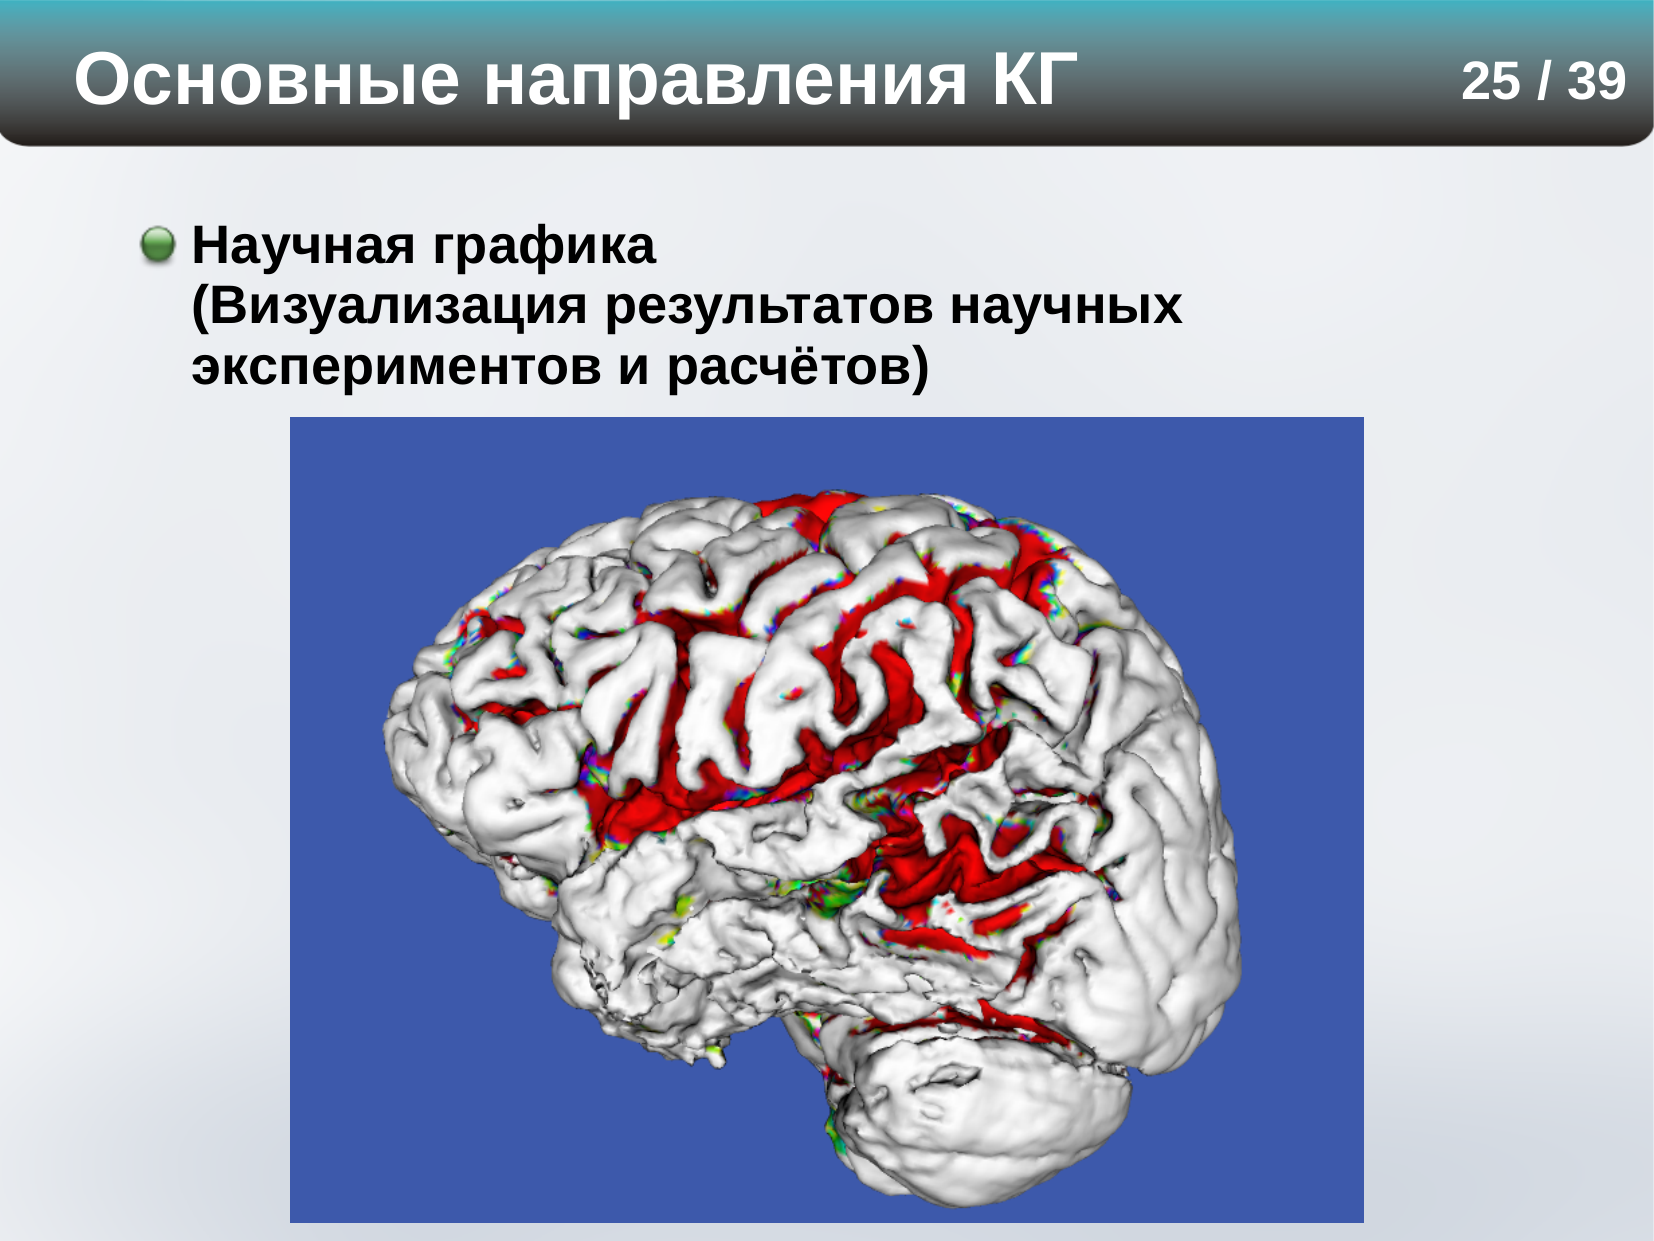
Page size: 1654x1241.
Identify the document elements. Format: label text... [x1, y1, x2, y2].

picture [0, 0, 1654, 1241]
text_box Основные направления КГ [59, 29, 1329, 129]
text_box Научная графика (Визуализация результатов научных экспериментов и расчётов) [118, 206, 1536, 404]
text_box <номер> / 39 [1446, 42, 1654, 179]
